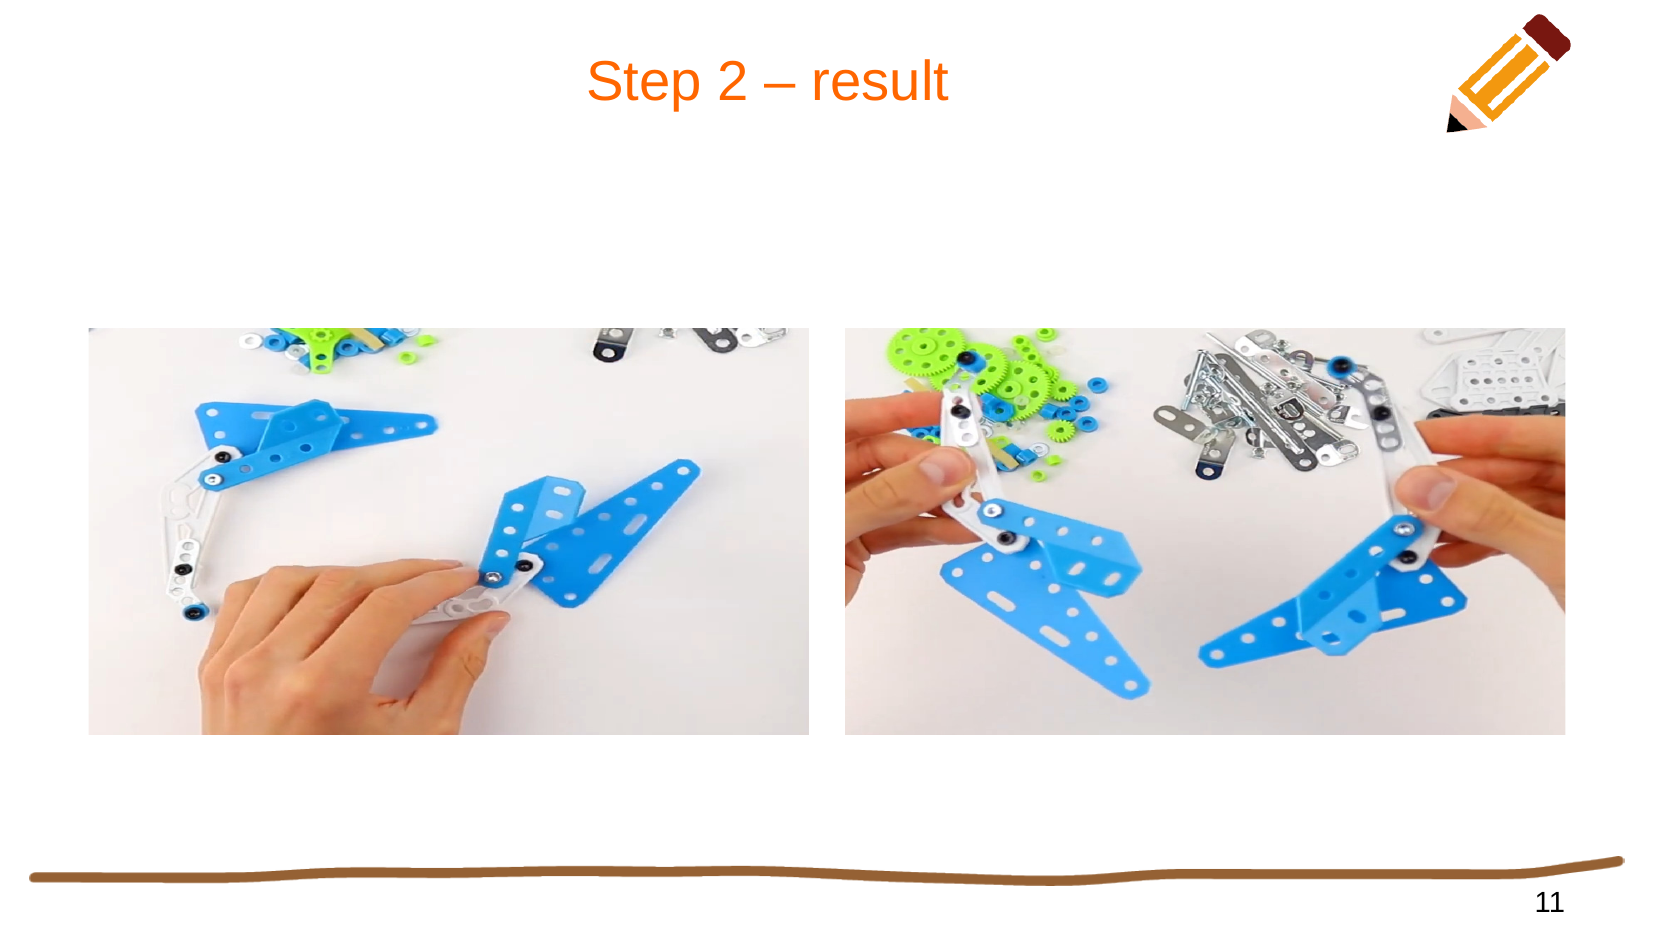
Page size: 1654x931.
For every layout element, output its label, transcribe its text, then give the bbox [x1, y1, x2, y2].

picture [29, 856, 1625, 886]
picture [845, 328, 1566, 735]
picture [88, 328, 809, 735]
title Step 2 – result [88, 29, 1447, 133]
picture [1446, 14, 1571, 133]
